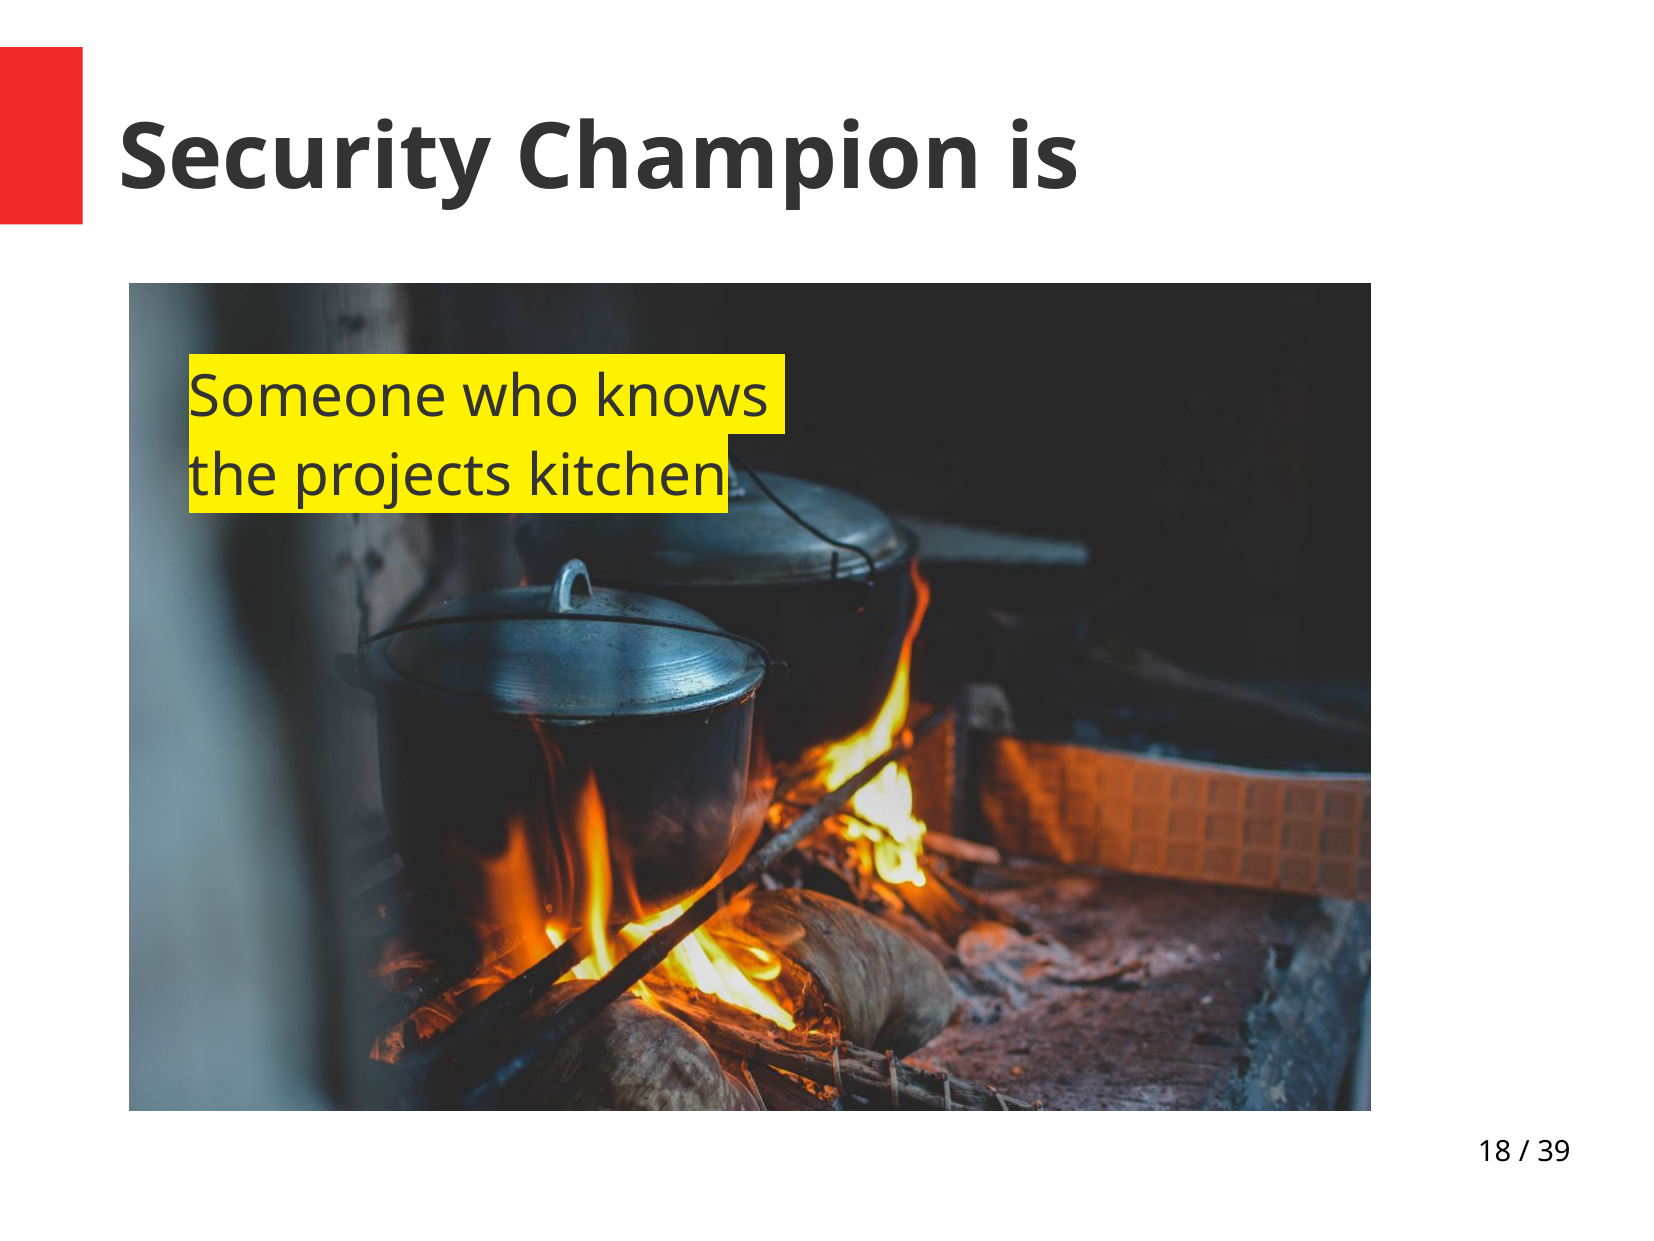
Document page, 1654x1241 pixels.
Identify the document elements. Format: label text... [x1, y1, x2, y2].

title Security Champion is [118, 49, 1571, 257]
list Someone who knows the projects kitchen [118, 354, 1536, 1074]
picture [129, 1074, 1371, 1111]
picture [129, 283, 1371, 354]
